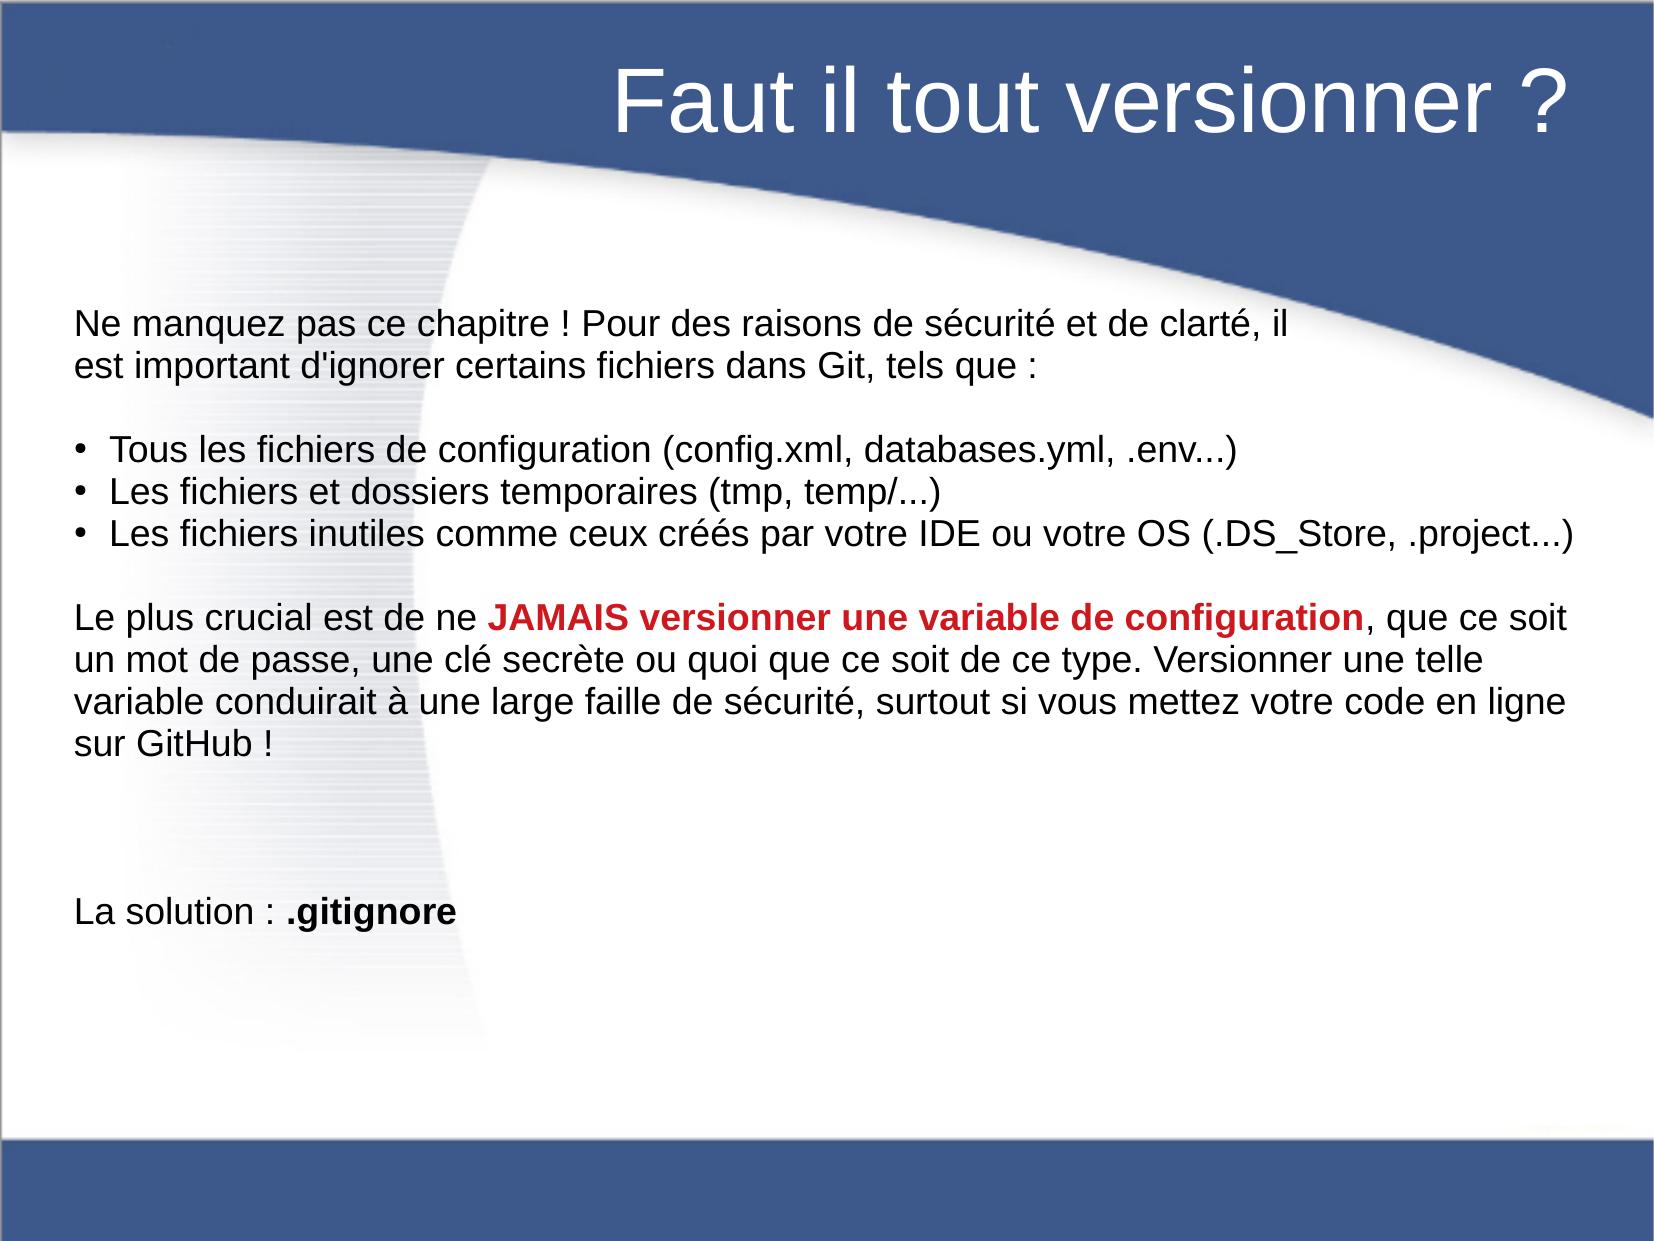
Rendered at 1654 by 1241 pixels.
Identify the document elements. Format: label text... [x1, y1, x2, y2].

title Faut il tout versionner ? [82, 49, 1571, 257]
picture [0, 0, 1654, 1241]
text_box Ne manquez pas ce chapitre ! Pour des raisons de sécurité et de clarté, il est important d'ignorer certains fichiers dans Git, tels que : Tous les fichiers de configuration (config.xml, databases.yml, .env...) Les fichiers et dossiers temporaires (tmp, temp/...) Les fichiers inutiles comme ceux créés par votre IDE ou votre OS (.DS_Store, .project...) Le plus crucial est de ne JAMAIS versionner une variable de configuration, que ce soit un mot de passe, une clé secrète ou quoi que ce soit de ce type. Versionner une telle variable conduirait à une large faille de sécurité, surtout si vous mettez votre code en ligne sur GitHub ! La solution : .gitignore [59, 295, 1619, 940]
